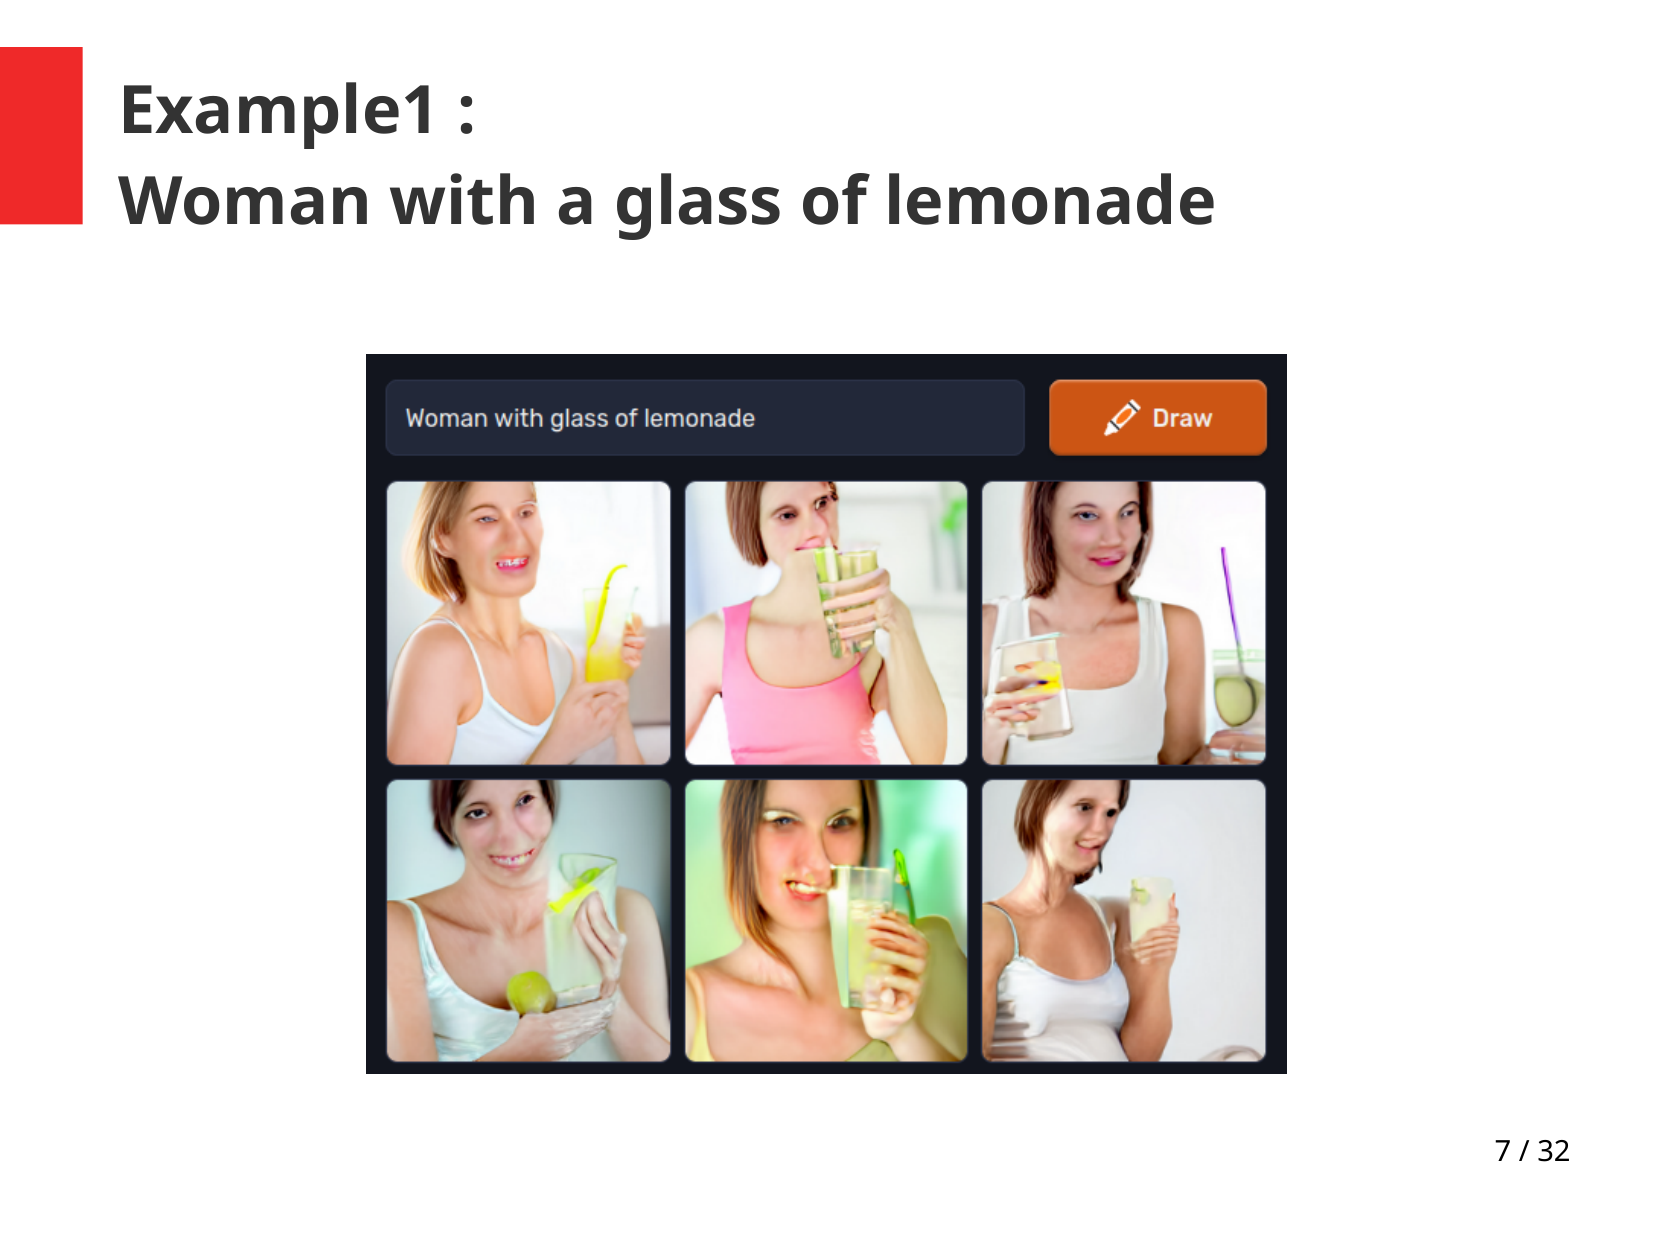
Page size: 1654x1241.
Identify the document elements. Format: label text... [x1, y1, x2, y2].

title Example1 : Woman with a glass of lemonade [118, 49, 1571, 257]
picture [366, 354, 1287, 1074]
